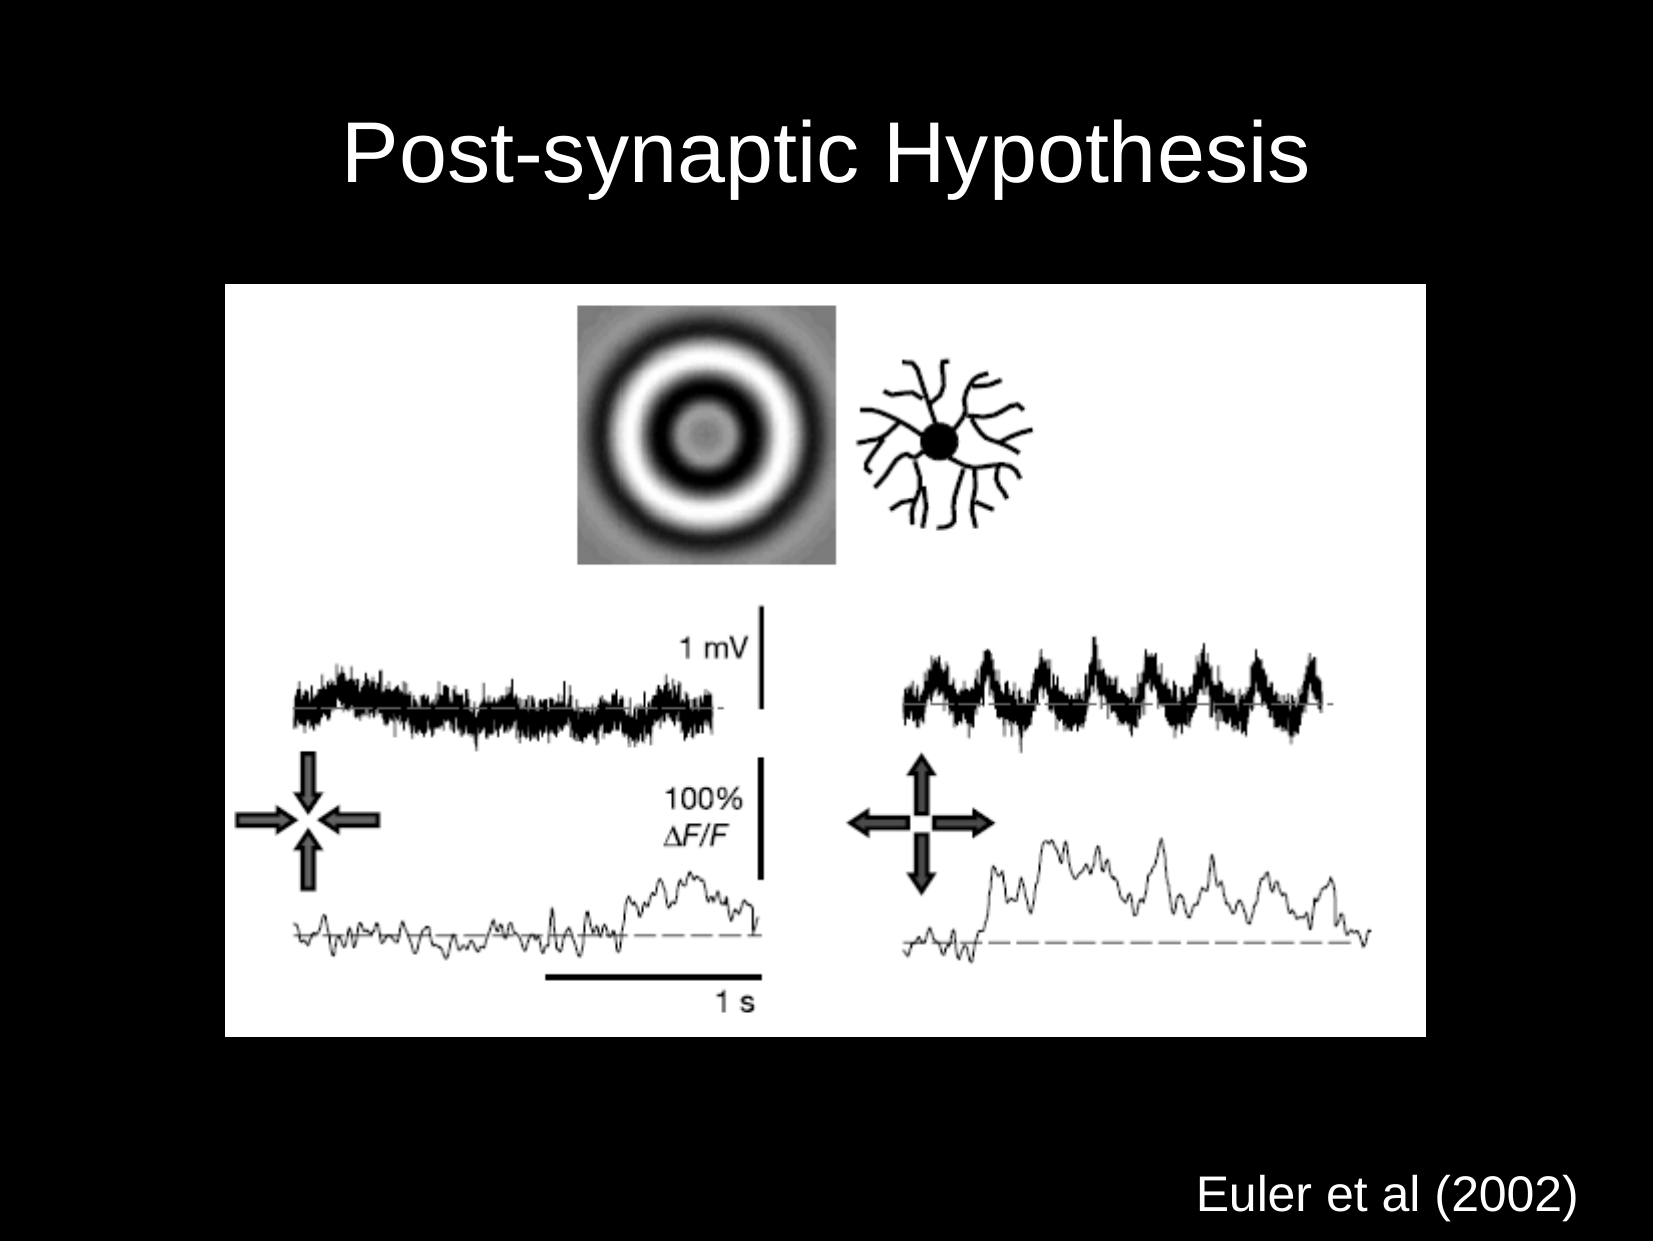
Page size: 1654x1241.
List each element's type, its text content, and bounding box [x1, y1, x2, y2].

title Post-synaptic Hypothesis [82, 49, 1571, 257]
picture [225, 284, 1426, 1037]
list Euler et al (2002) [1125, 1166, 1606, 1241]
